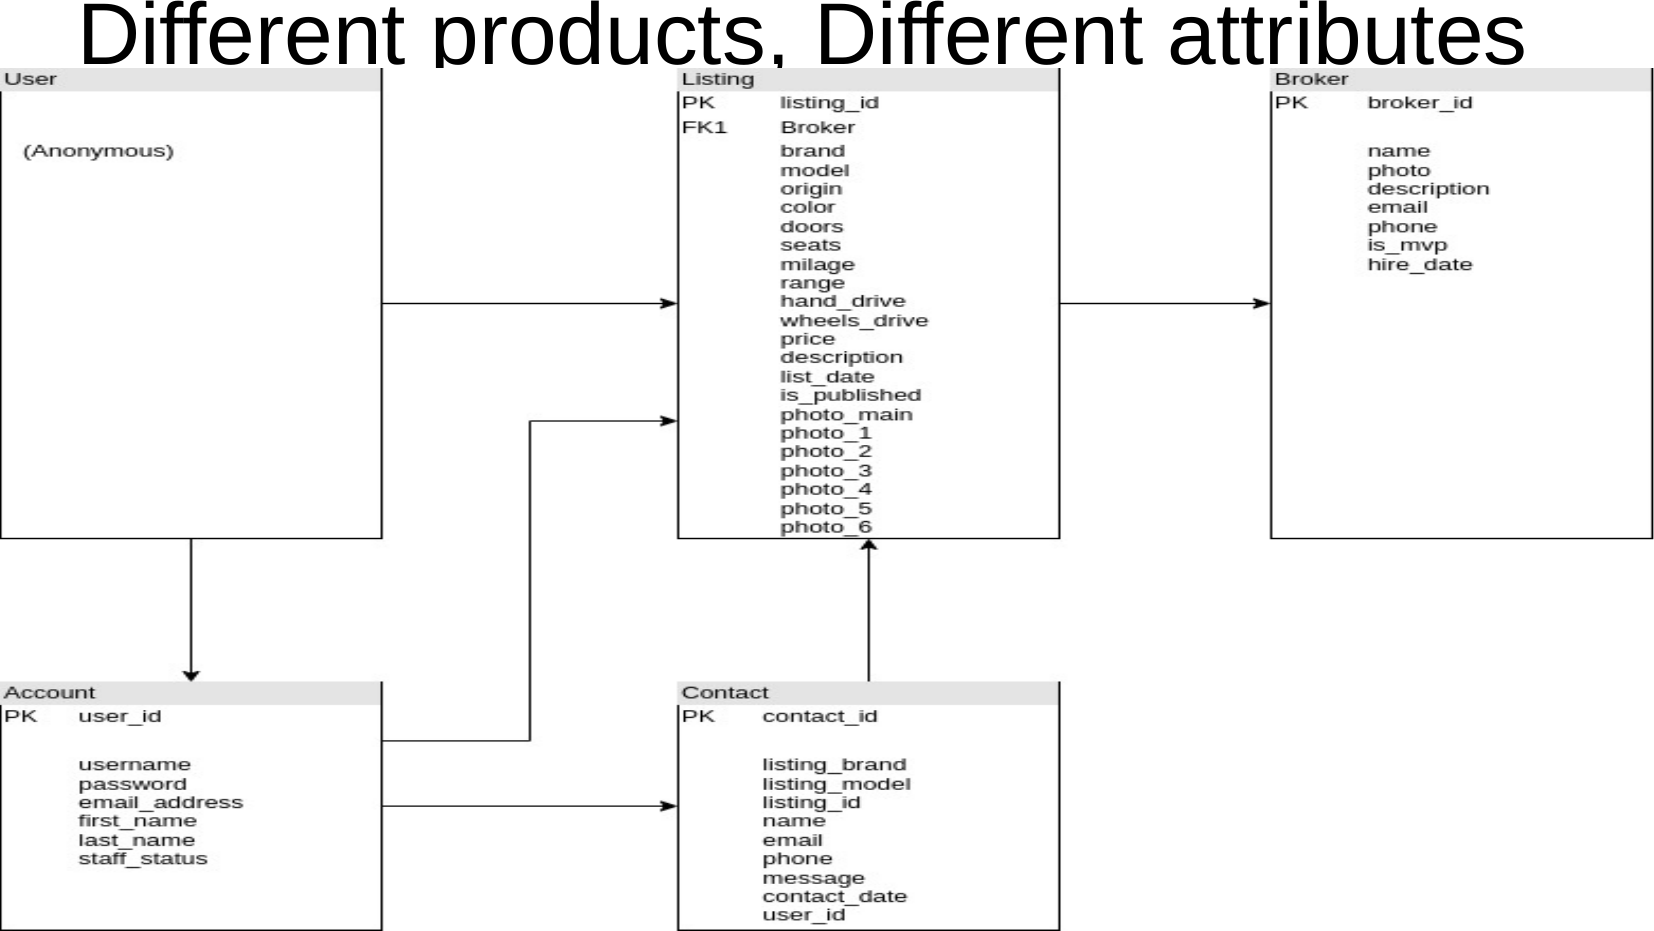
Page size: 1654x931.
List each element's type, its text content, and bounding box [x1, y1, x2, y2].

title Different products, Different attributes [59, 0, 1548, 68]
picture [0, 68, 1654, 931]
